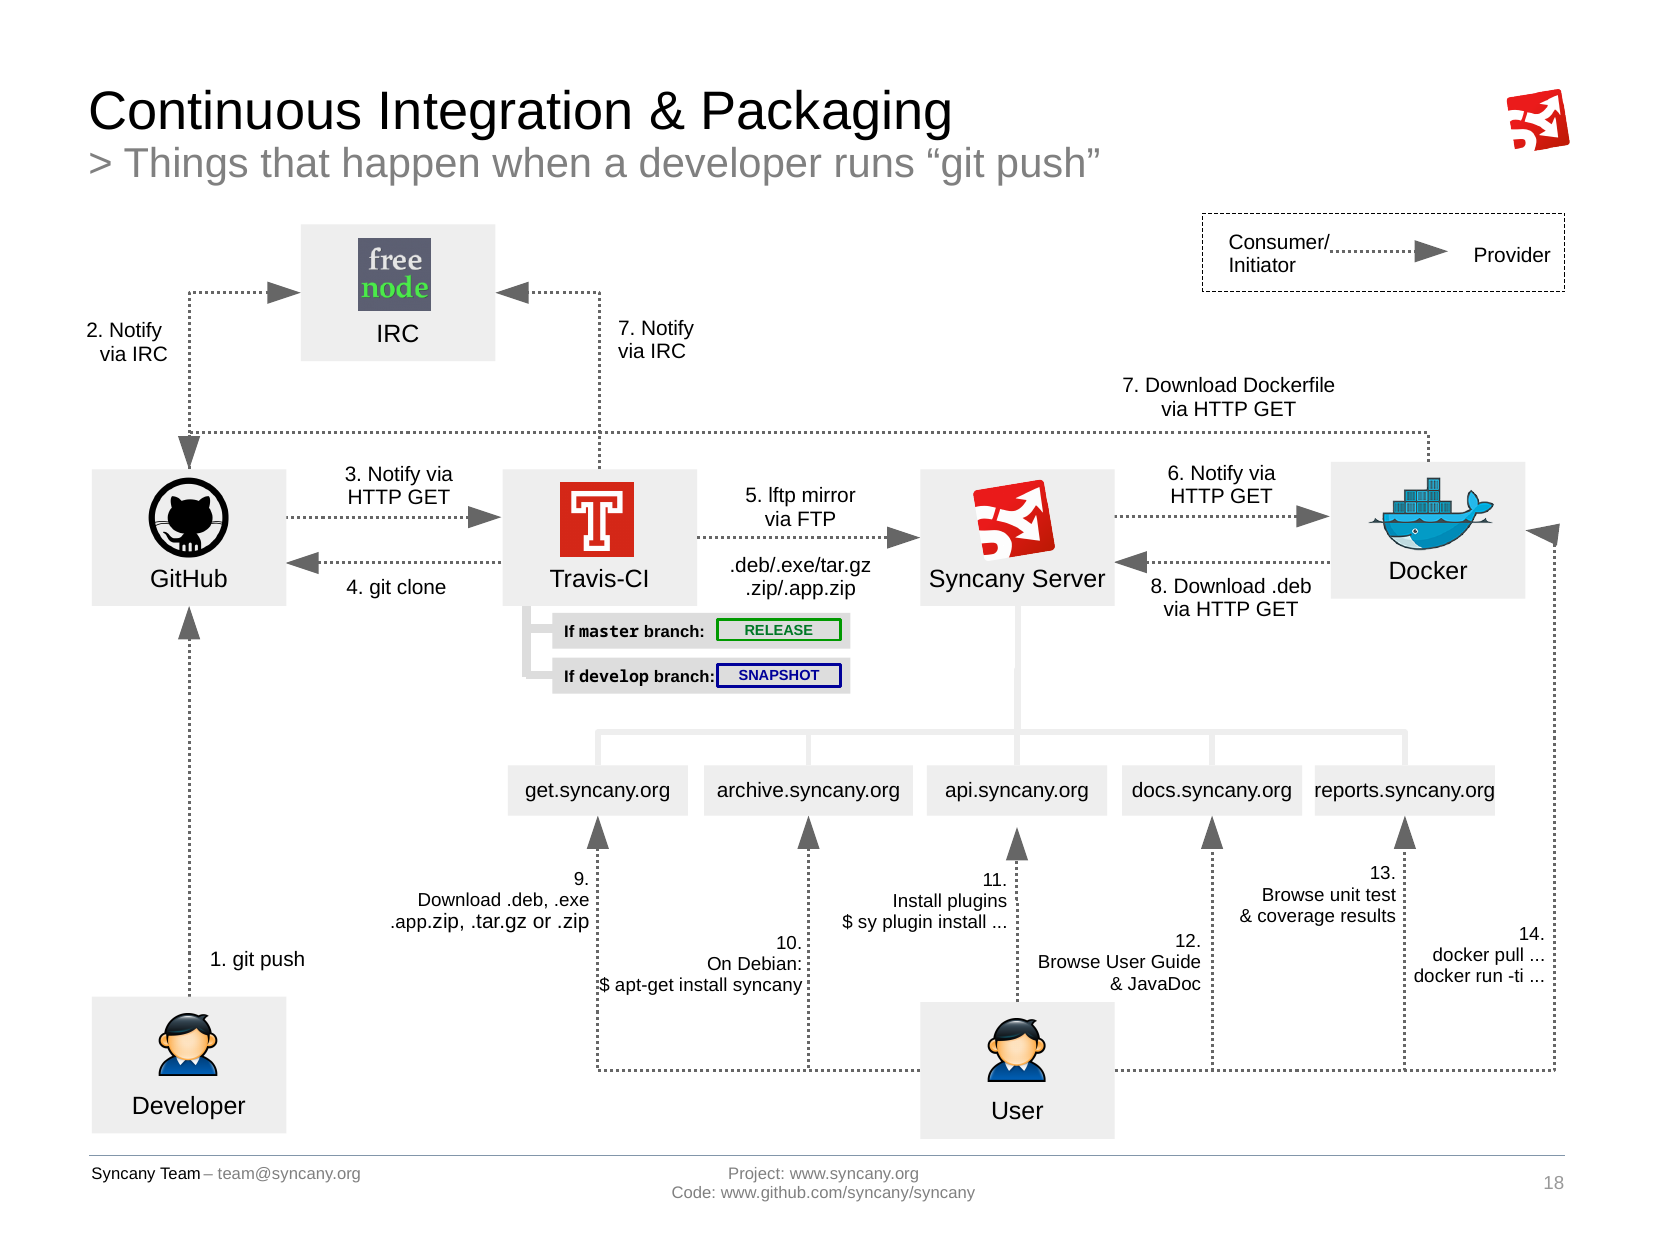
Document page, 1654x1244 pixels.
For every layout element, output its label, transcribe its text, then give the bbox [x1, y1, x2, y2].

text_box <number> [1476, 1167, 1565, 1193]
picture [358, 238, 431, 311]
text_box api.syncany.org [926, 765, 1108, 816]
text_box 14. docker pull ... docker run -ti ... [1399, 916, 1566, 999]
text_box reports.syncany.org [1314, 765, 1495, 816]
text_box 3. Notify via HTTP GET [330, 454, 473, 519]
text_box 4. git clone [331, 568, 466, 609]
text_box Developer [91, 996, 287, 1134]
text_box docs.syncany.org [1122, 765, 1303, 816]
text_box 13. Browse unit test & coverage results [1224, 855, 1418, 938]
text_box SNAPSHOT [717, 664, 841, 687]
text_box Travis-CI [502, 469, 698, 606]
text_box Docker [1330, 461, 1526, 599]
text_box If develop branch: [552, 657, 851, 694]
text_box 5. lftp mirror via FTP .deb/.exe/tar.gz .zip/.app.zip [714, 476, 932, 609]
picture [148, 477, 229, 558]
picture [1363, 473, 1503, 558]
text_box archive.syncany.org [704, 765, 913, 816]
text_box get.syncany.org [507, 765, 688, 816]
text_box 12. Browse User Guide & JavaDoc [1023, 923, 1223, 1006]
text_box User [920, 1002, 1115, 1139]
text_box If master branch: [552, 612, 851, 649]
text_box 6. Notify via HTTP GET [1152, 454, 1296, 519]
title Continuous Integration & Packaging > Things that happen when a developer runs “git push” [88, 82, 1595, 207]
text_box Provider [1458, 236, 1566, 275]
text_box 9. Download .deb, .exe .app.zip, .tar.gz or .zip [375, 860, 613, 944]
text_box RELEASE [717, 619, 841, 640]
text_box 11. Install plugins $ sy plugin install ... [827, 862, 1029, 945]
text_box 8. Download .deb via HTTP GET [1135, 566, 1345, 631]
picture [560, 482, 634, 557]
text_box IRC [300, 224, 496, 362]
picture [156, 1013, 220, 1076]
text_box Syncany Server [920, 469, 1115, 606]
picture [985, 1018, 1048, 1082]
text_box 7. Notify via IRC [603, 309, 719, 374]
text_box GitHub [91, 469, 287, 606]
text_box 1. git push [194, 940, 325, 981]
text_box 2. Notify via IRC [71, 311, 187, 376]
text_box 7. Download Dockerfile via HTTP GET [1107, 366, 1359, 431]
text_box Consumer/ Initiator [1213, 223, 1345, 286]
picture [970, 476, 1058, 563]
text_box 10. On Debian: $ apt-get install syncany [584, 925, 826, 1008]
